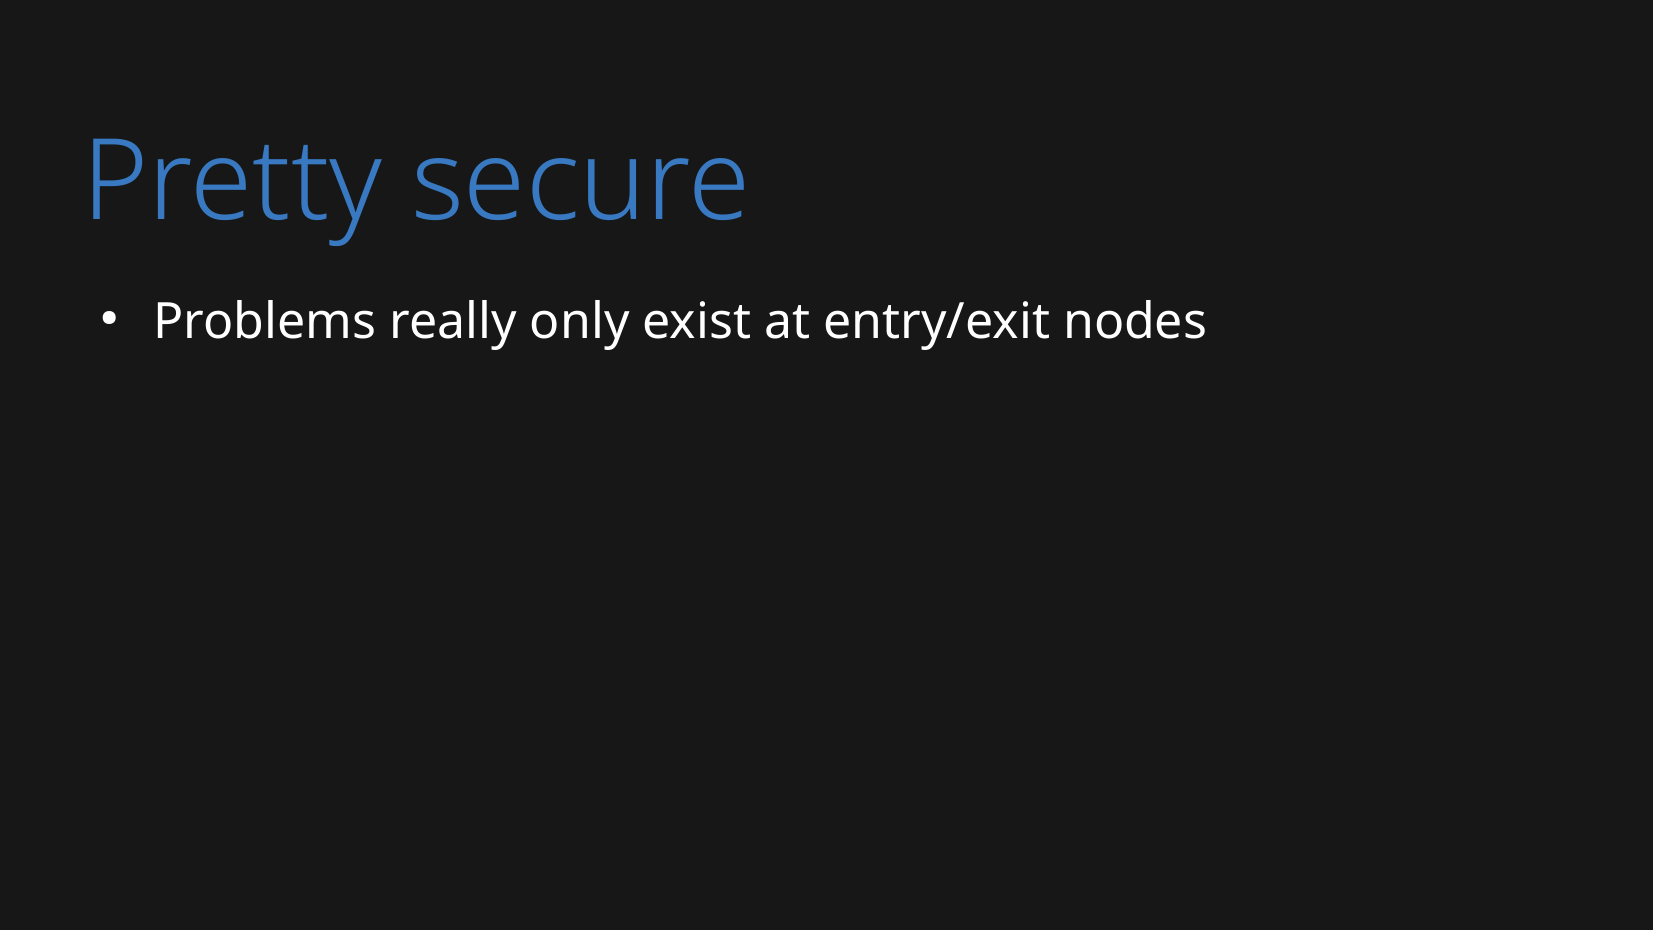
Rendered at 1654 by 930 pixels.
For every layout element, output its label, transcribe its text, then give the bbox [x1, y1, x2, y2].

title Pretty secure [82, 60, 1653, 253]
list Problems really only exist at entry/exit nodes [82, 285, 1571, 795]
